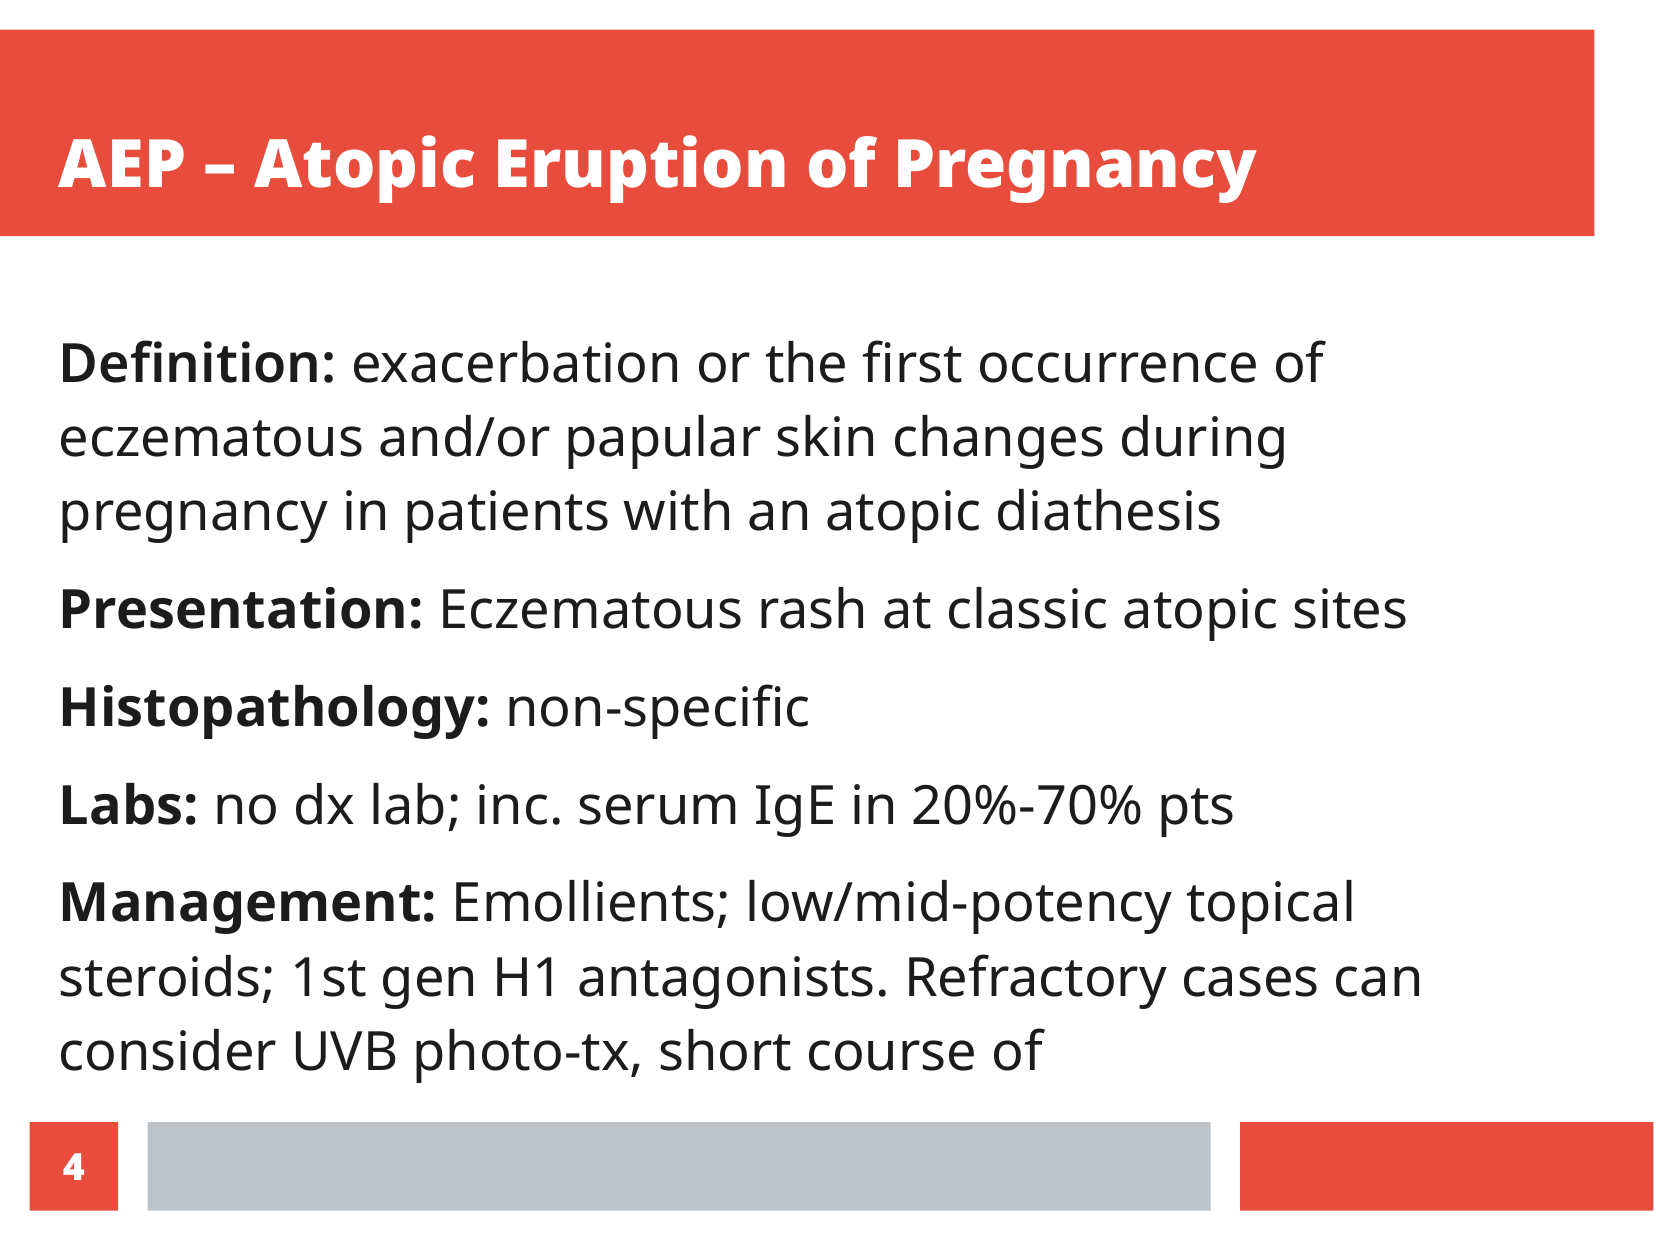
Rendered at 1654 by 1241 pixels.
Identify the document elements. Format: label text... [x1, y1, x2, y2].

title AEP – Atopic Eruption of Pregnancy [59, 59, 1595, 207]
list Definition: exacerbation or the first occurrence of eczematous and/or papular skin changes during pregnancy in patients with an atopic diathesis Presentation: Eczematous rash at classic atopic sites Histopathology: non-specific Labs: no dx lab; inc. serum IgE in 20%-70% pts Management: Emollients; low/mid-potency topical steroids; 1st gen H1 antagonists. Refractory cases can consider UVB photo-tx, short course of [59, 324, 1565, 1093]
